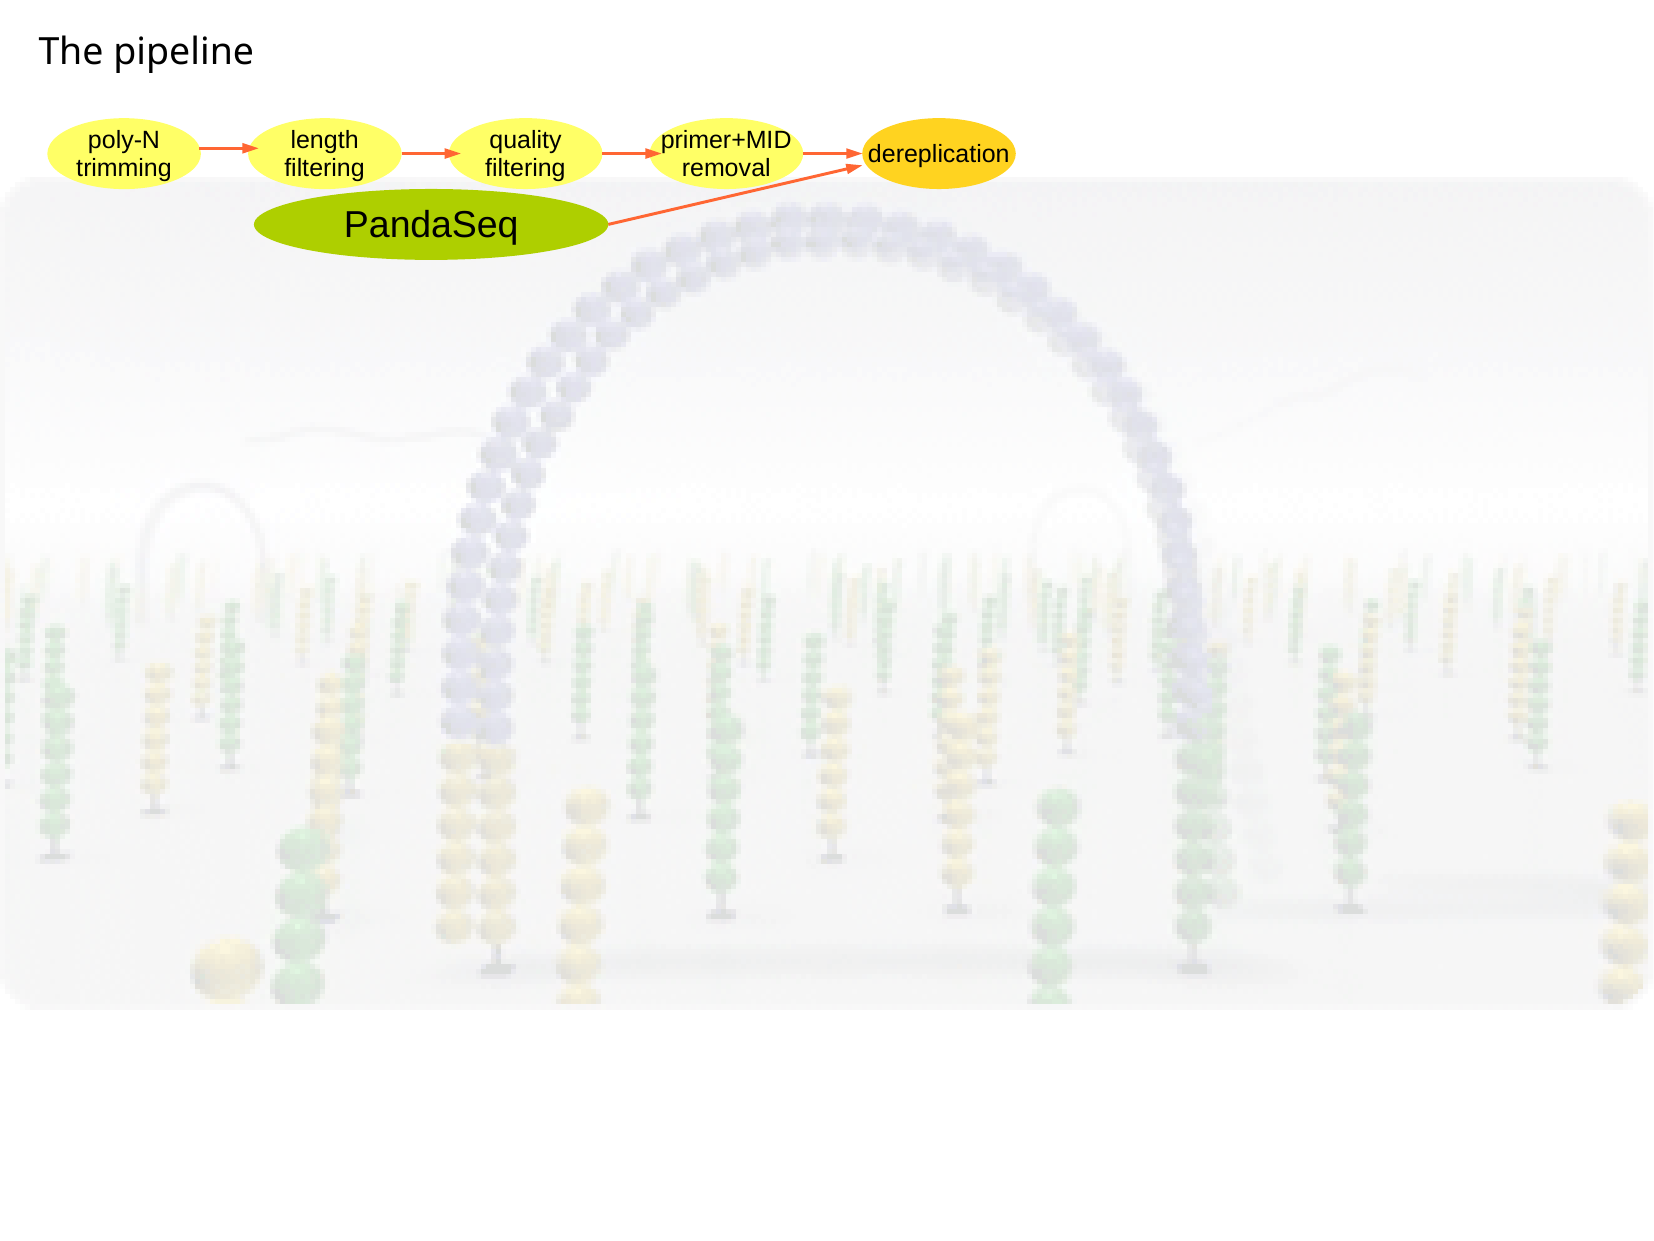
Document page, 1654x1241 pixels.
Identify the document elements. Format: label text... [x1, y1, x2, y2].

text_box poly-N trimming [47, 118, 201, 190]
text_box quality filtering [449, 118, 603, 190]
text_box dereplication [862, 118, 1016, 190]
text_box PandaSeq [253, 188, 609, 260]
text_box [0, 0, 1654, 1241]
text_box length filtering [248, 118, 402, 190]
text_box primer+MID removal [650, 118, 804, 190]
text_box The pipeline [23, 16, 304, 92]
